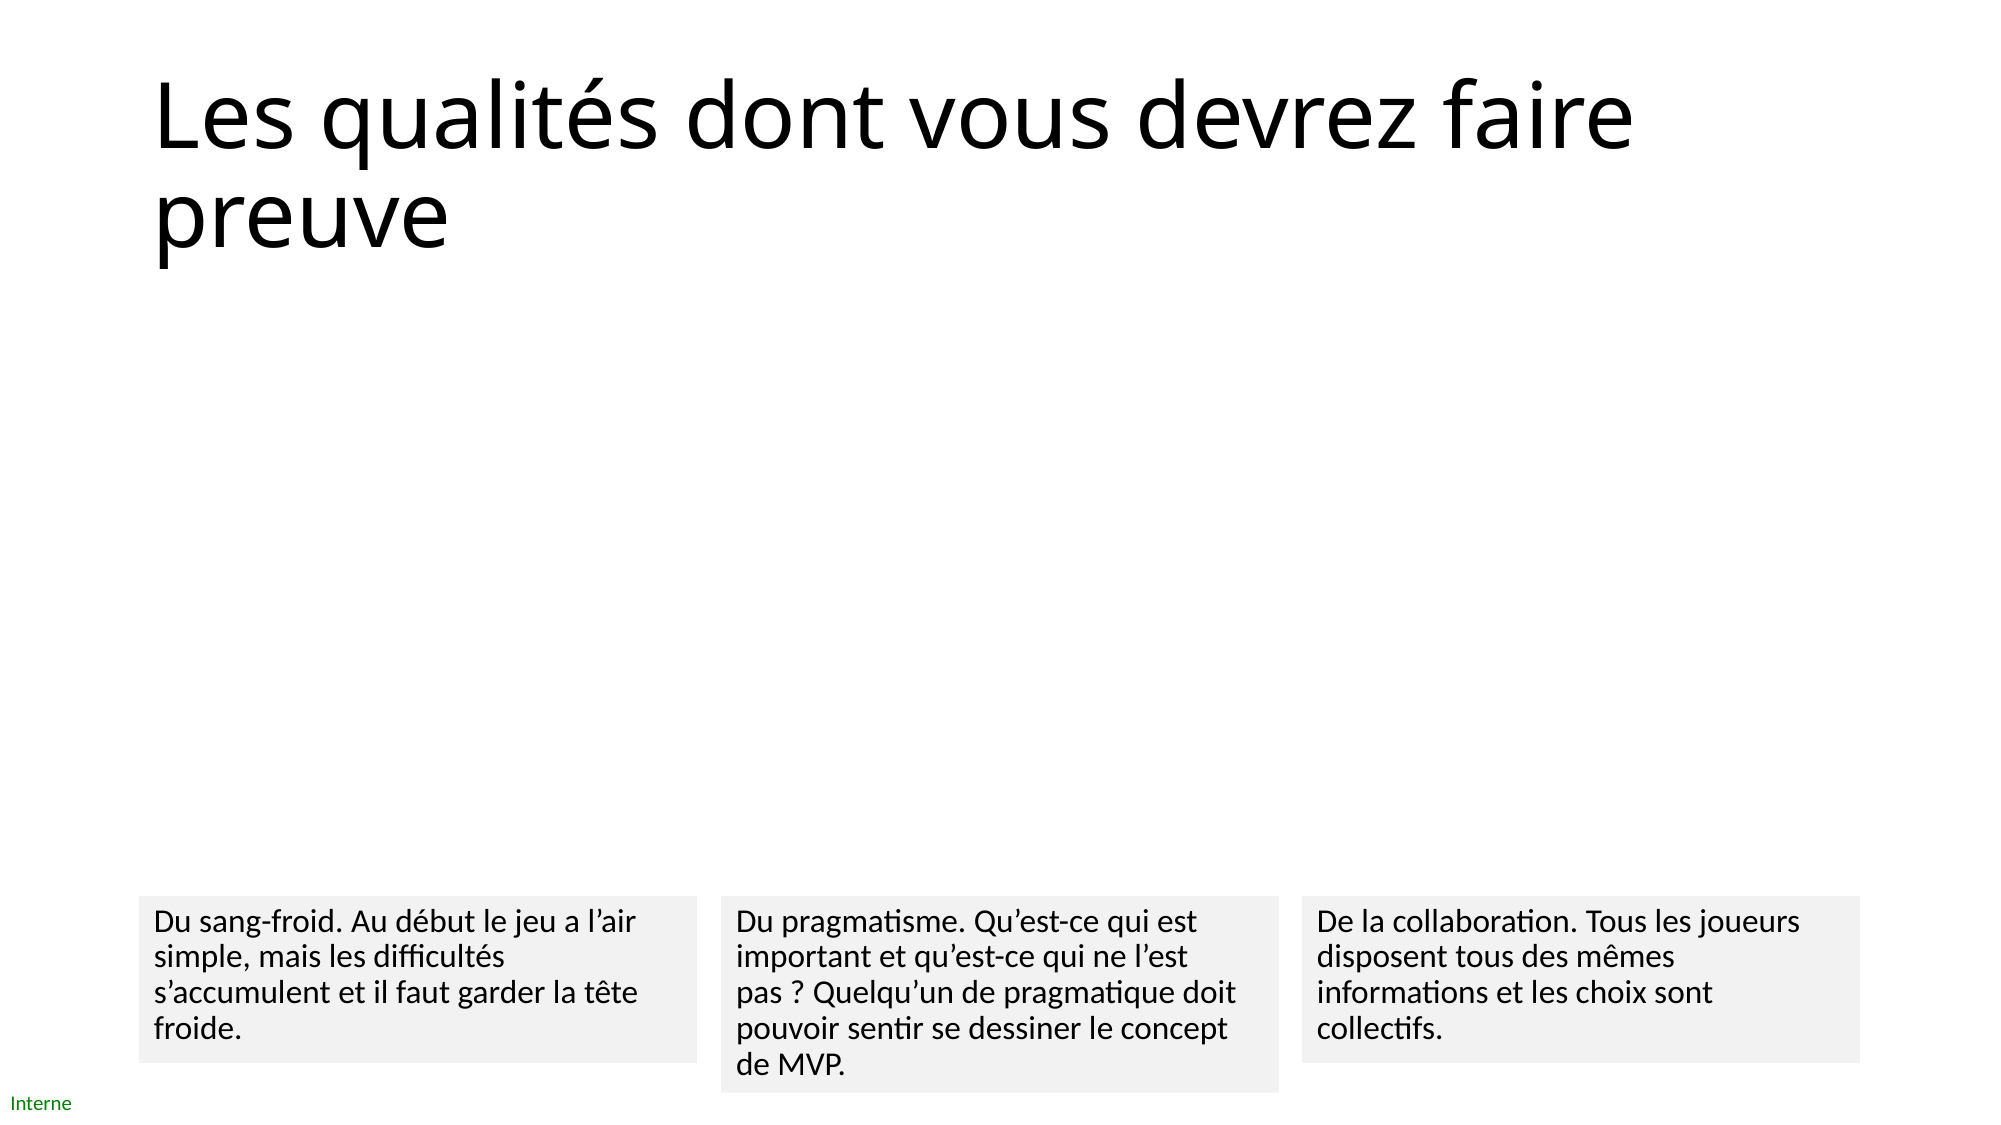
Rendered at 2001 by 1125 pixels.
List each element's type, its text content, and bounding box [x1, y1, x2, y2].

list De la collaboration. Tous les joueurs disposent tous des mêmes informations et les choix sont collectifs. [1301, 895, 1860, 1063]
list Du pragmatisme. Qu’est-ce qui est important et qu’est-ce qui ne l’est pas ? Quelqu’un de pragmatique doit pouvoir sentir se dessiner le concept de MVP. [721, 895, 1280, 1093]
title Les qualités dont vous devrez faire preuve [137, 59, 1863, 278]
list Du sang-froid. Au début le jeu a l’air simple, mais les difficultés s’accumulent et il faut garder la tête froide. [138, 895, 697, 1063]
